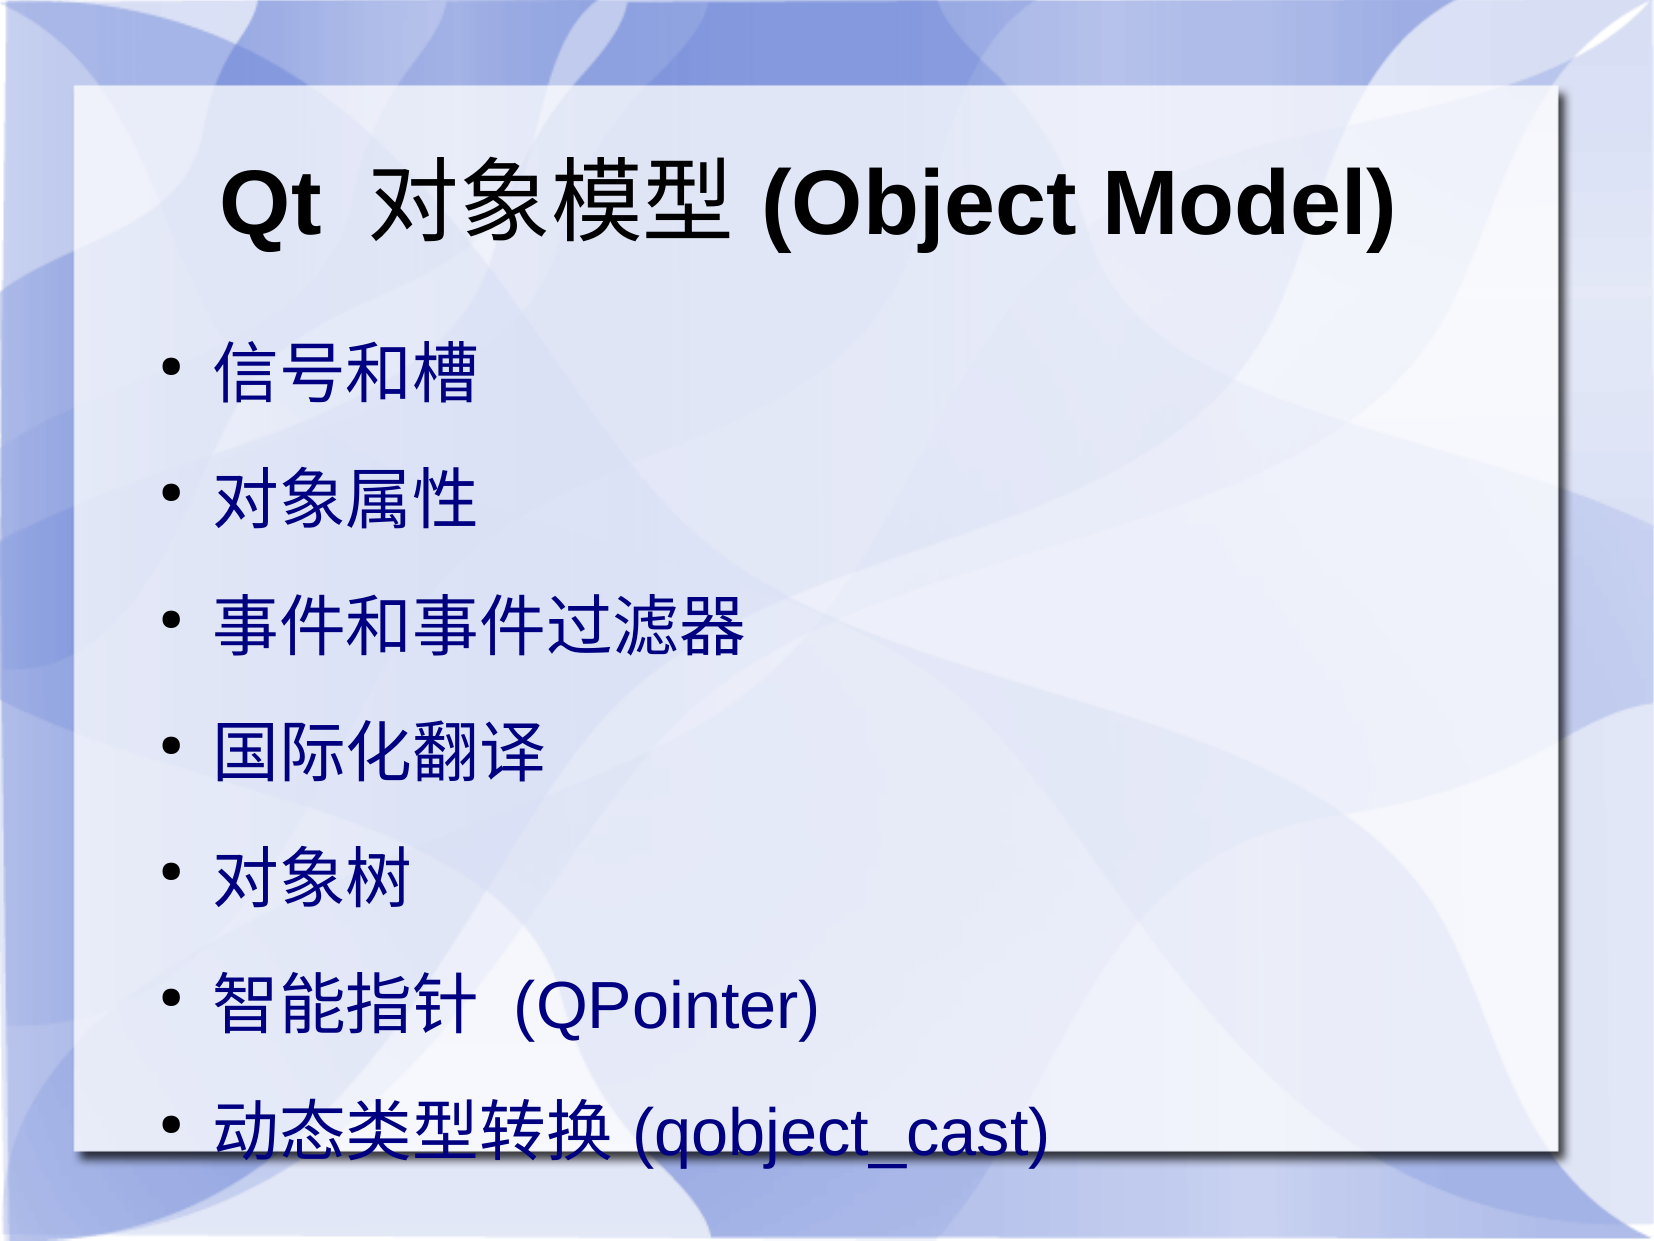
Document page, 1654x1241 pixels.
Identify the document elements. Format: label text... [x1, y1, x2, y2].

list 信号和槽 对象属性 事件和事件过滤器 国际化翻译 对象树 智能指针 (QPointer) 动态类型转换(qobject_cast) [141, 320, 1501, 1042]
picture [0, 0, 1654, 1241]
title Qt 对象模型(Object Model) [82, 90, 1536, 298]
